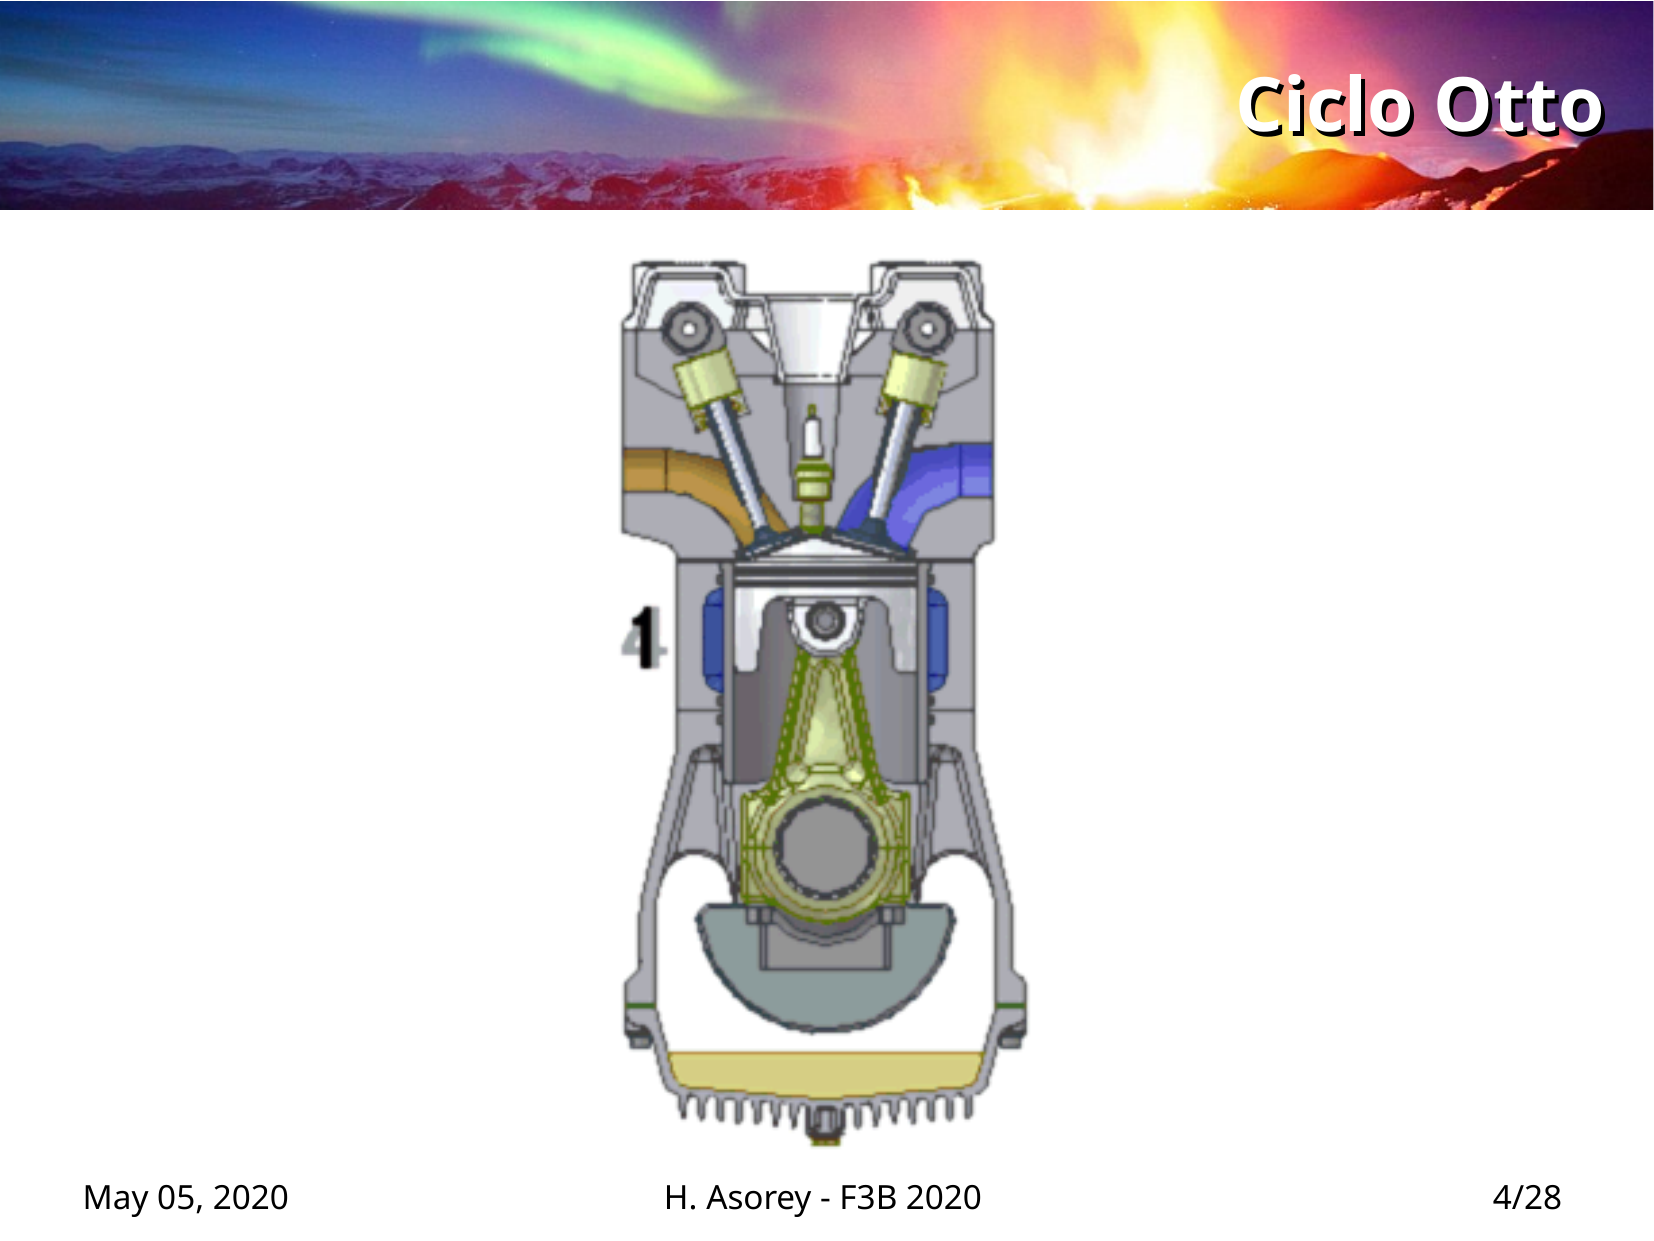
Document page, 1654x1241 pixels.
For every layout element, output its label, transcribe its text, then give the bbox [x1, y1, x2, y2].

picture [0, 1, 1654, 210]
title Ciclo Otto [45, 15, 1606, 191]
picture [617, 254, 1033, 1156]
